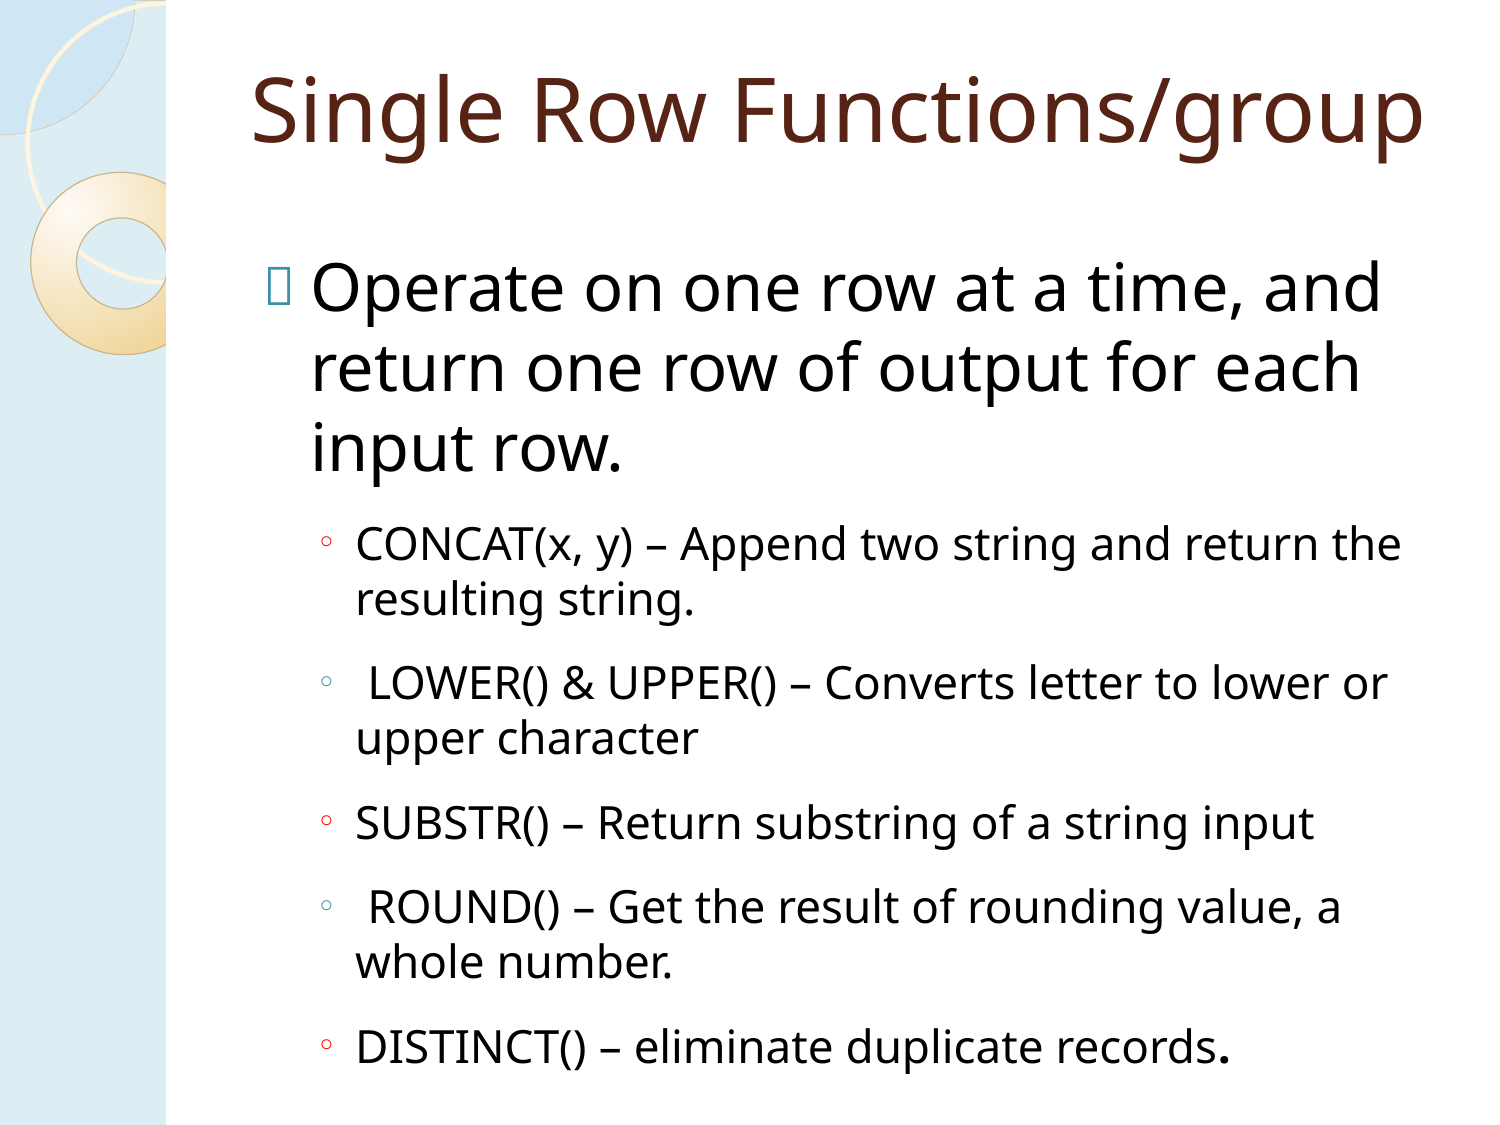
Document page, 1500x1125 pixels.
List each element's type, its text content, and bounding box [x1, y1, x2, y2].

title Single Row Functions/group [235, 45, 1466, 233]
list Operate on one row at a time, and return one row of output for each input row. CONCAT(x, y) – Append two string and return the resulting string. LOWER() & UPPER() – Converts letter to lower or upper character SUBSTR() – Return substring of a string input ROUND() – Get the result of rounding value, a whole number. DISTINCT() – eliminate duplicate records. [235, 237, 1466, 1025]
